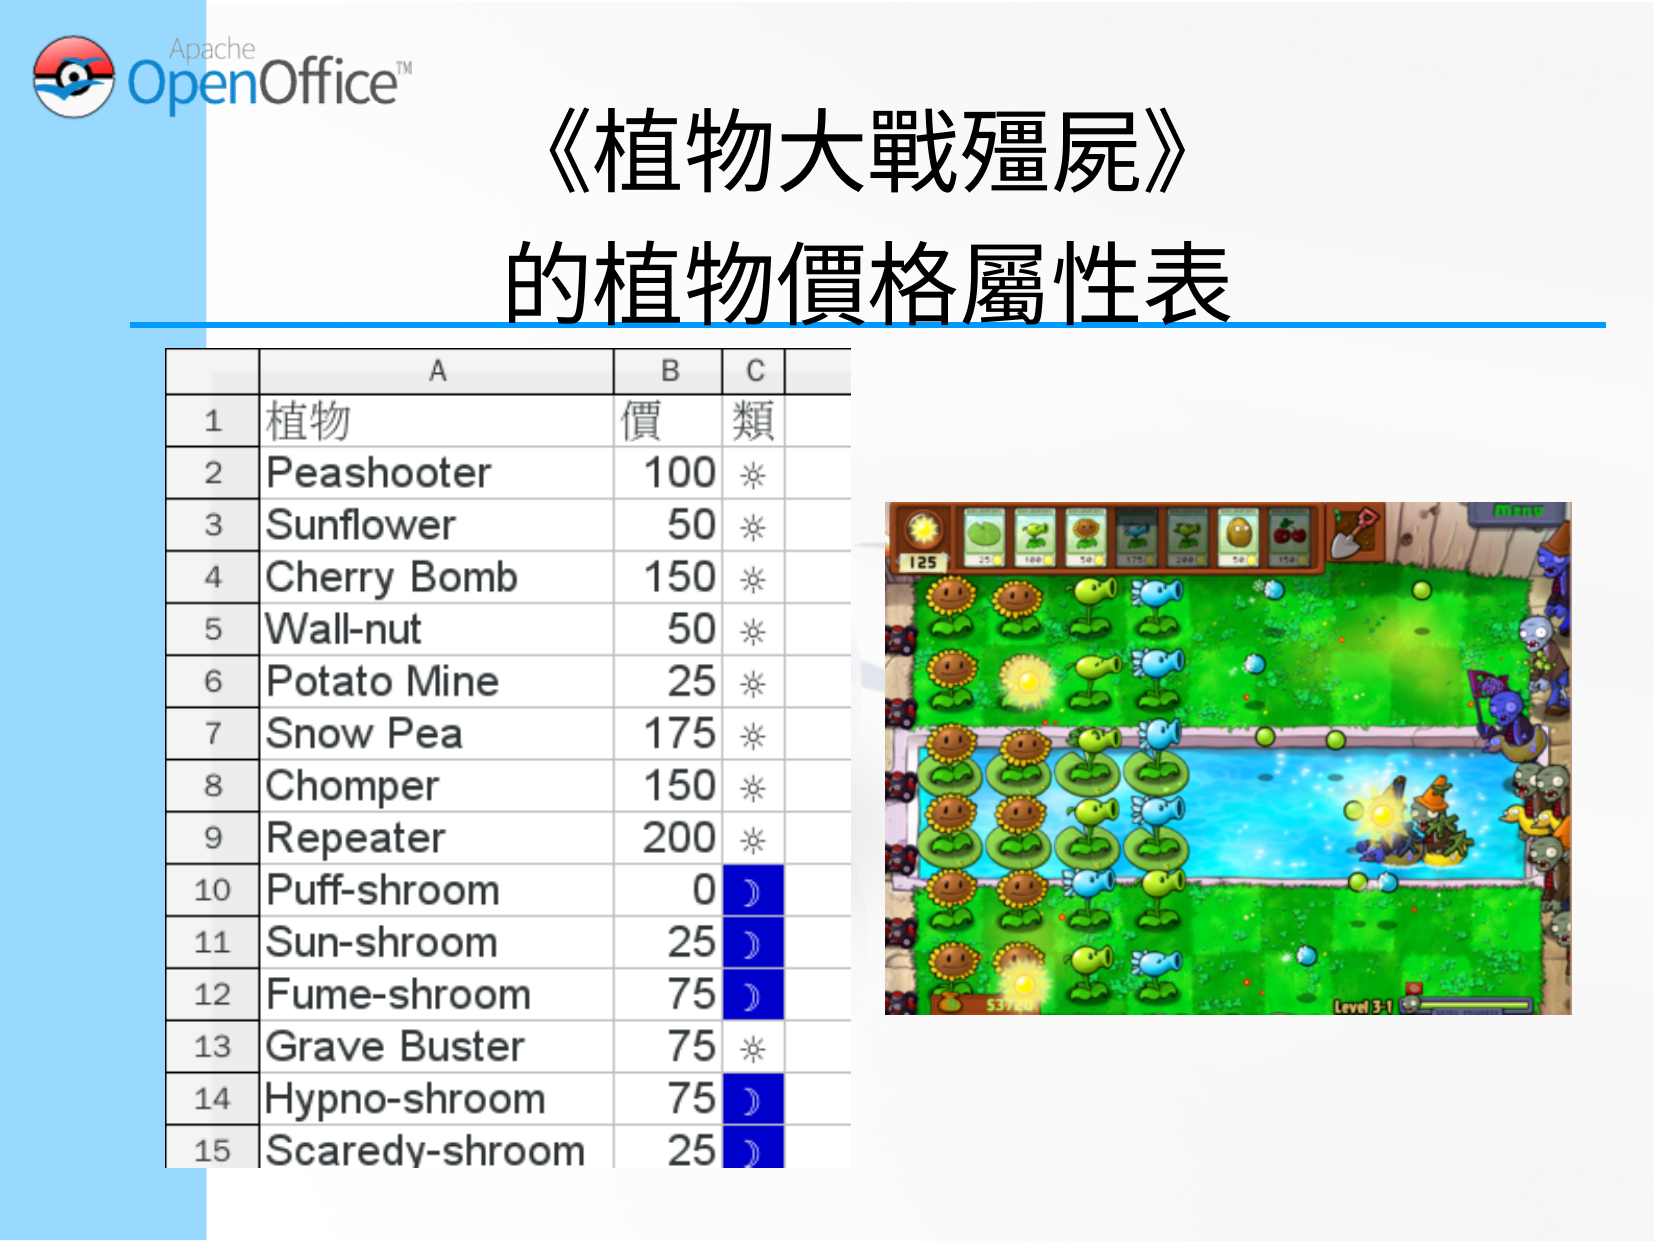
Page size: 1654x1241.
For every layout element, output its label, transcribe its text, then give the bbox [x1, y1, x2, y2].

picture [948, 316, 965, 322]
picture [672, 316, 704, 322]
picture [1138, 316, 1165, 322]
picture [817, 316, 851, 322]
picture [1039, 316, 1067, 322]
picture [711, 316, 728, 322]
picture [733, 316, 757, 322]
picture [763, 316, 790, 322]
picture [853, 316, 886, 322]
picture [970, 316, 996, 322]
picture [515, 316, 573, 322]
picture [578, 316, 608, 322]
picture [31, 2, 1654, 1241]
picture [1074, 316, 1082, 322]
picture [207, 316, 509, 322]
picture [797, 316, 815, 322]
title 《植物大戰殭屍》 的植物價格屬性表 [165, 108, 1571, 316]
picture [615, 316, 630, 322]
picture [1175, 316, 1224, 322]
picture [892, 316, 909, 322]
